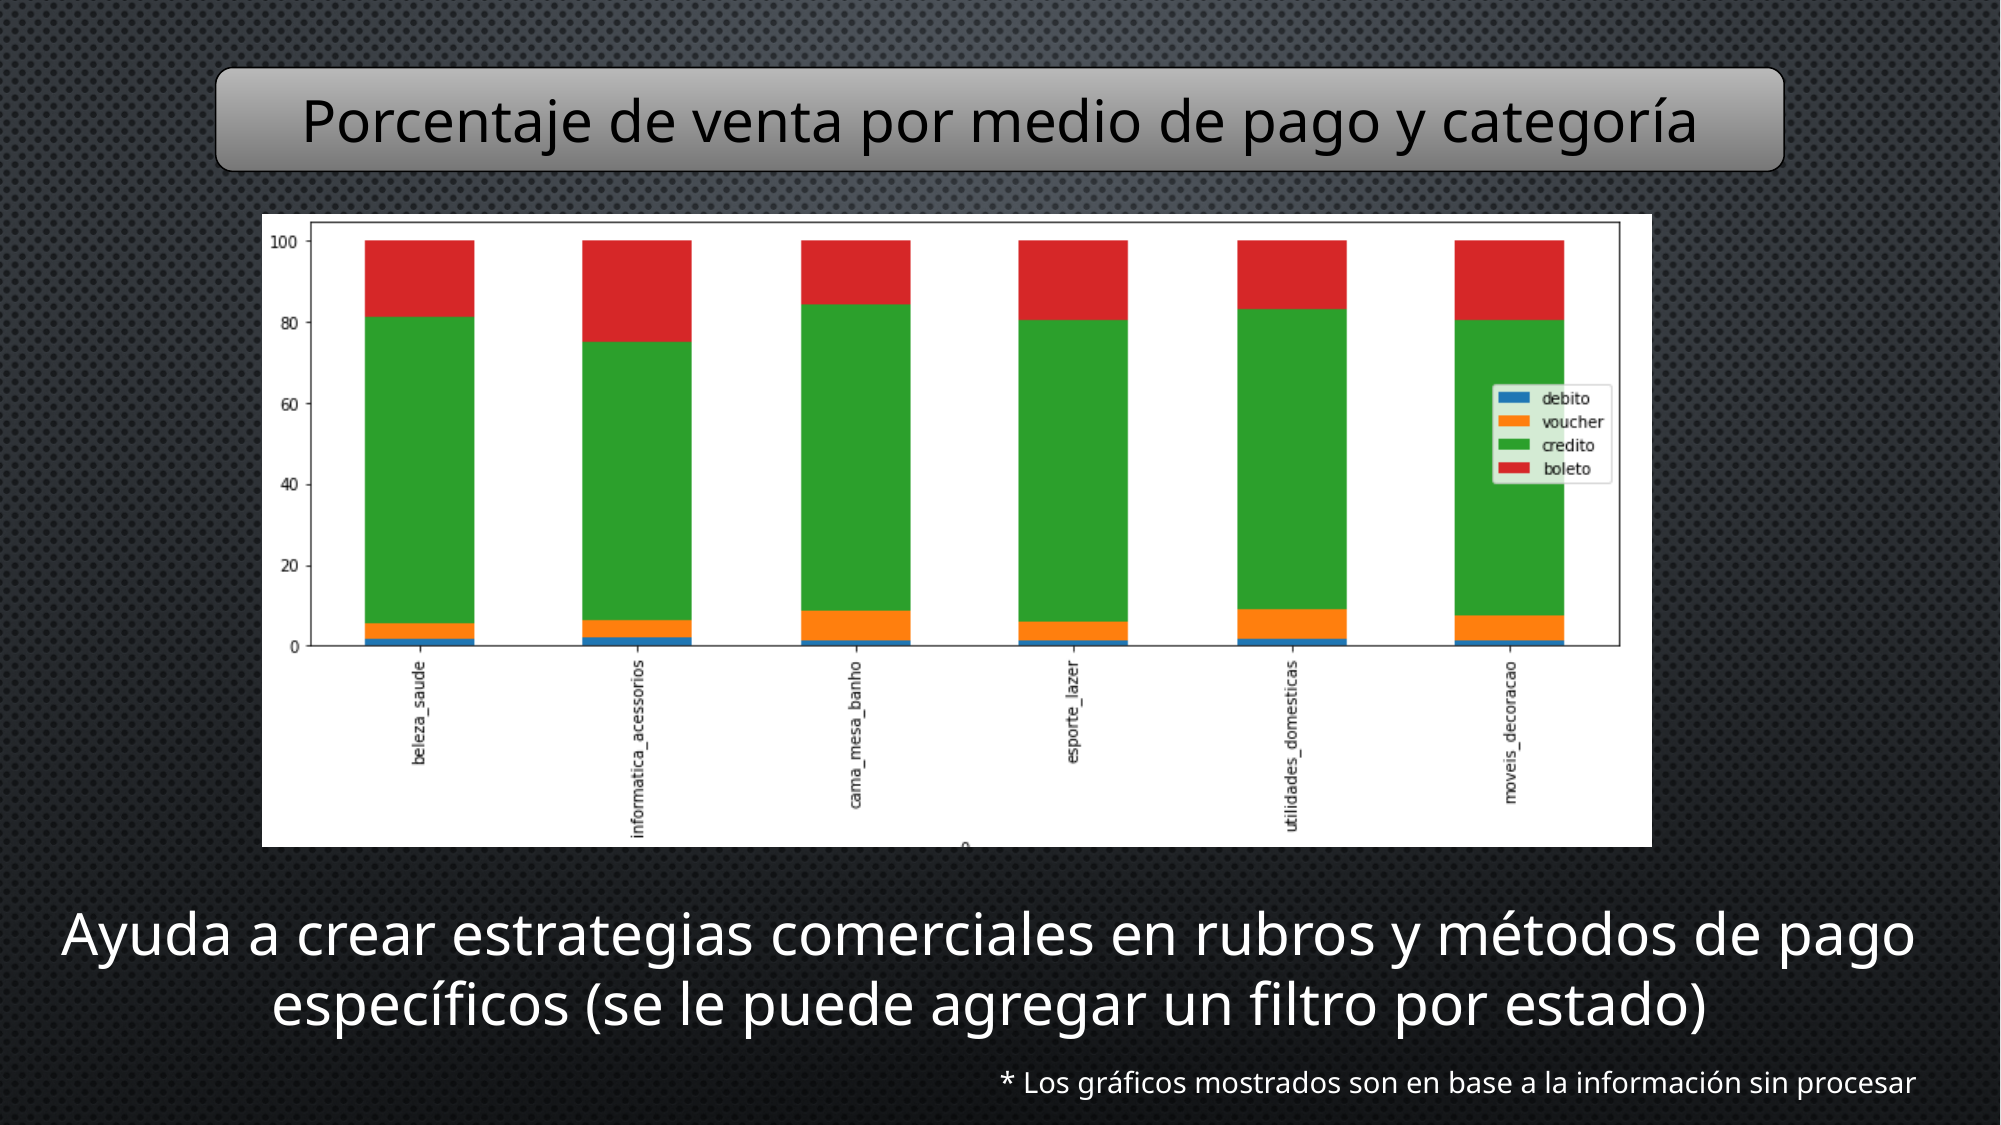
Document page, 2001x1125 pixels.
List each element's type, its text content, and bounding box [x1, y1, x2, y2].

text_box Ayuda a crear estrategias comerciales en rubros y métodos de pago específicos (se le puede agregar un filtro por estado) [37, 889, 1943, 1047]
text_box Porcentaje de venta por medio de pago y categoría [215, 67, 1785, 172]
picture [262, 214, 1652, 847]
text_box * Los gráficos mostrados son en base a la información sin procesar [935, 1057, 1981, 1108]
